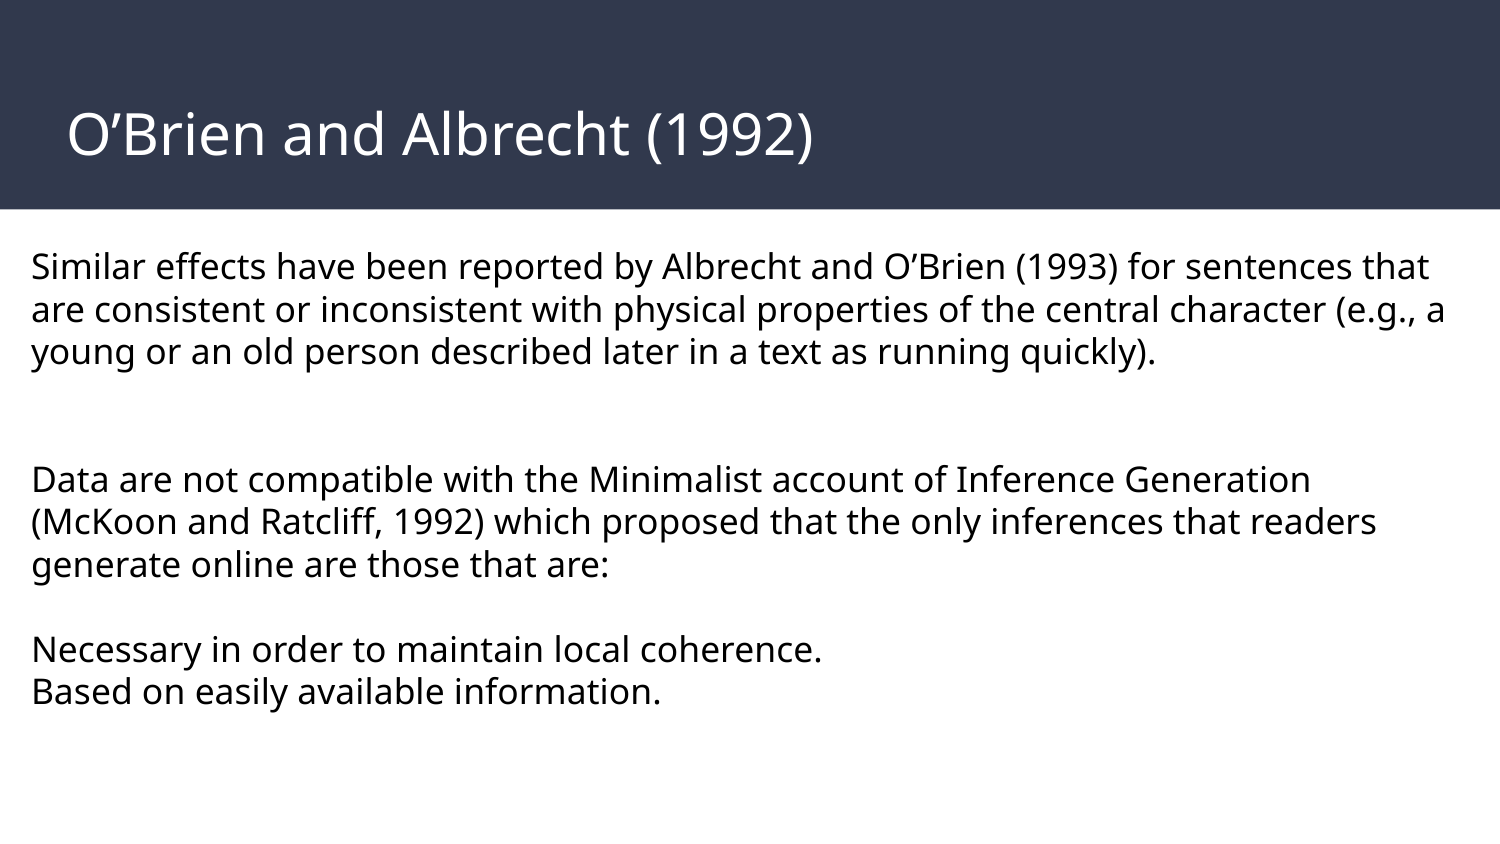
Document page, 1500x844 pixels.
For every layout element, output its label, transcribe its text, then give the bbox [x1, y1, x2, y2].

title O’Brien and Albrecht (1992) [51, 82, 1449, 185]
text_box Similar effects have been reported by Albrecht and O’Brien (1993) for sentences that are consistent or inconsistent with physical properties of the central character (e.g., a young or an old person described later in a text as running quickly). Data are not compatible with the Minimalist account of Inference Generation (McKoon and Ratcliff, 1992) which proposed that the only inferences that readers generate online are those that are: Necessary in order to maintain local coherence. Based on easily available information. [16, 229, 1482, 830]
